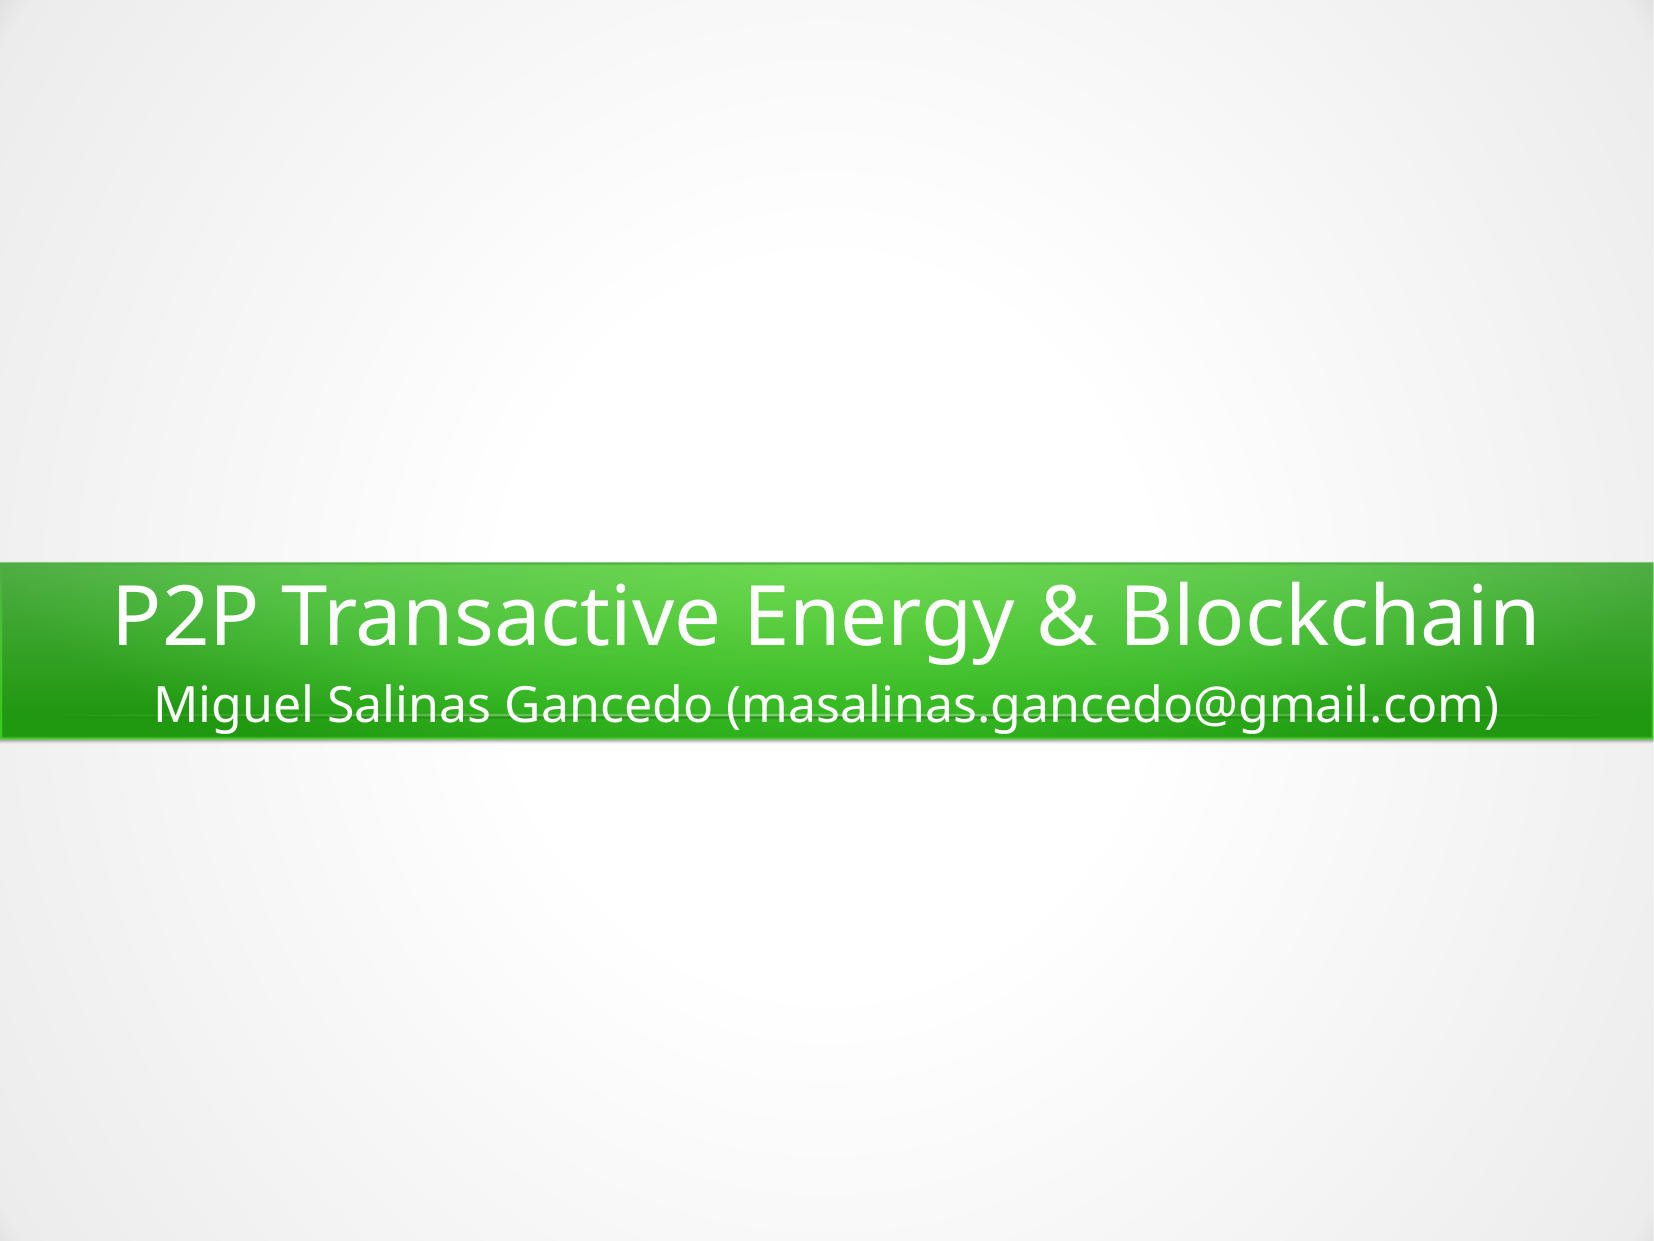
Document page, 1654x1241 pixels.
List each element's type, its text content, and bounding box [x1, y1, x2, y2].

picture [0, 0, 1654, 1241]
title P2P Transactive Energy & Blockchain Miguel Salinas Gancedo (masalinas.gancedo@gmail.com) [82, 572, 1571, 722]
